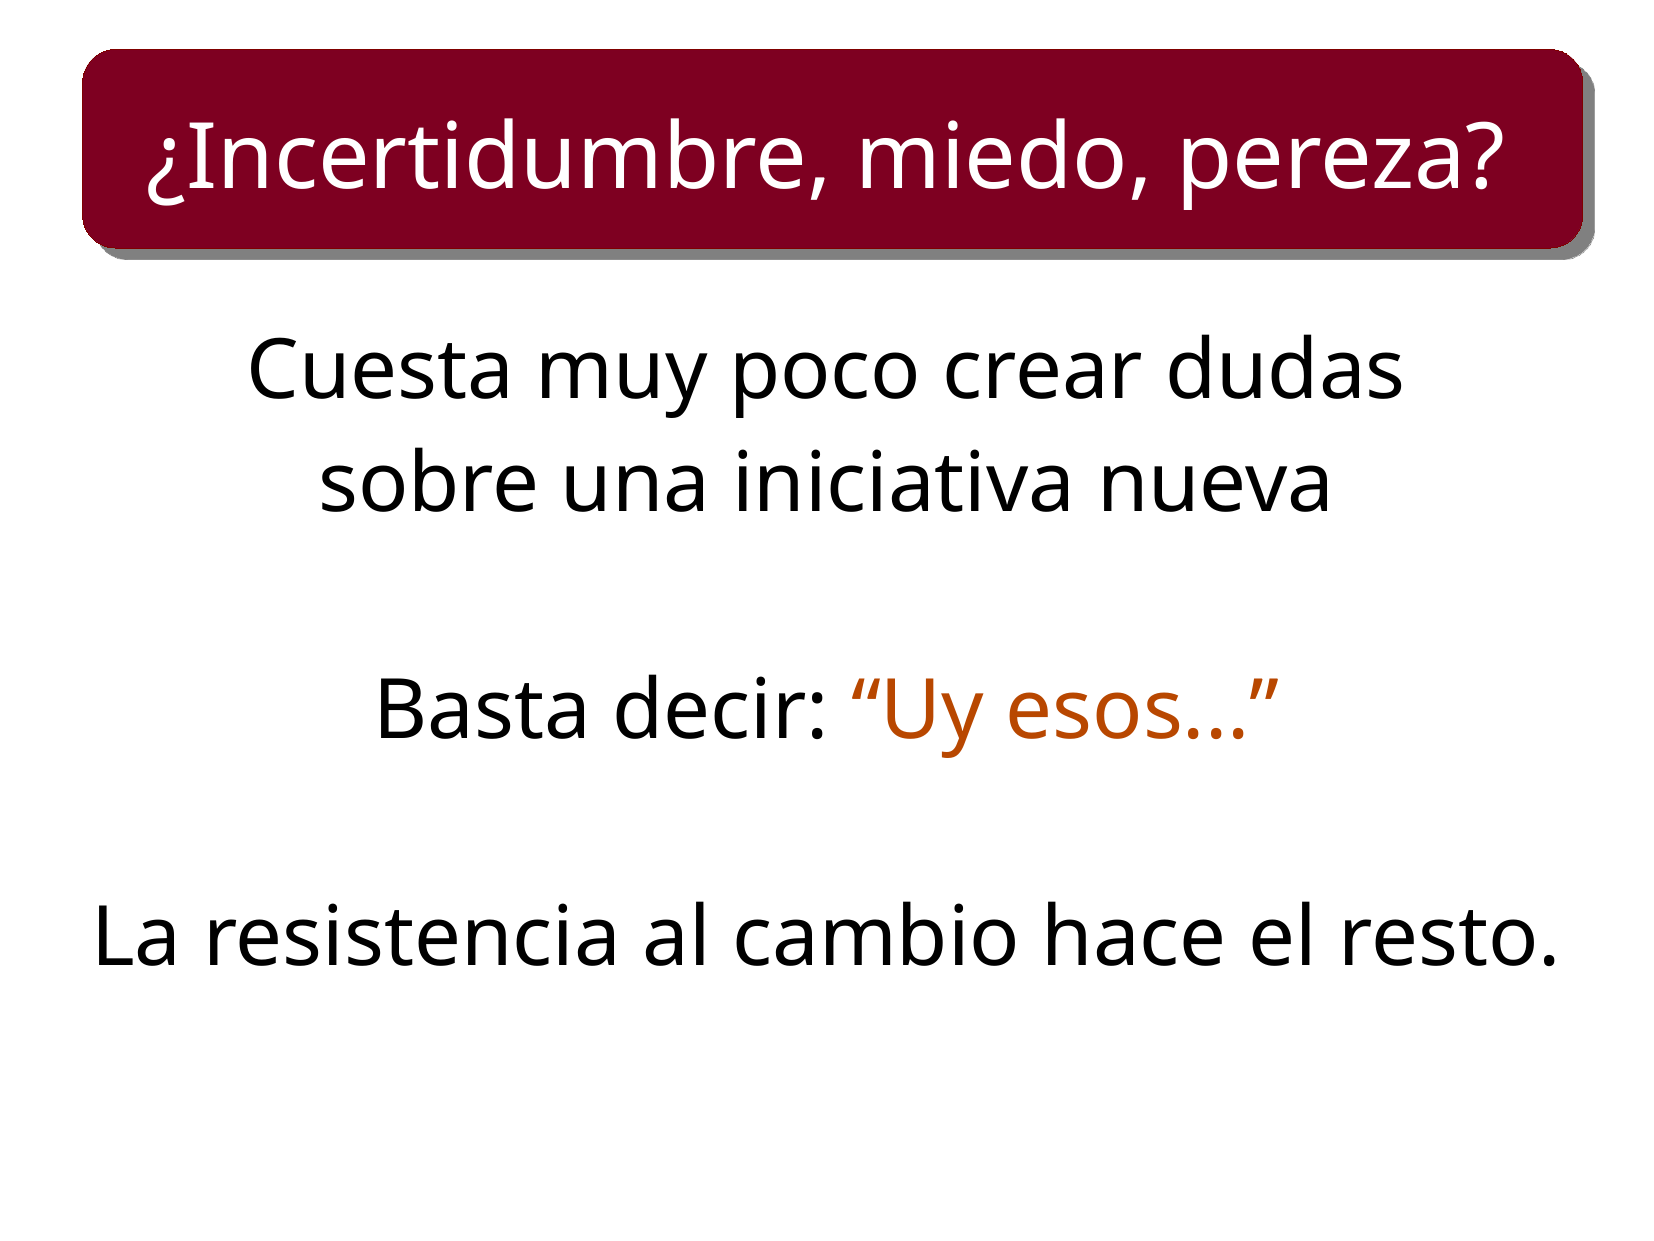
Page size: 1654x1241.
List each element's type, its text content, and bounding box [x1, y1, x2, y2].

title ¿Incertidumbre, miedo, pereza? [82, 49, 1571, 257]
subtitle Cuesta muy poco crear dudas sobre una iniciativa nueva Basta decir: “Uy esos...” La resistencia al cambio hace el resto. [82, 290, 1571, 1010]
